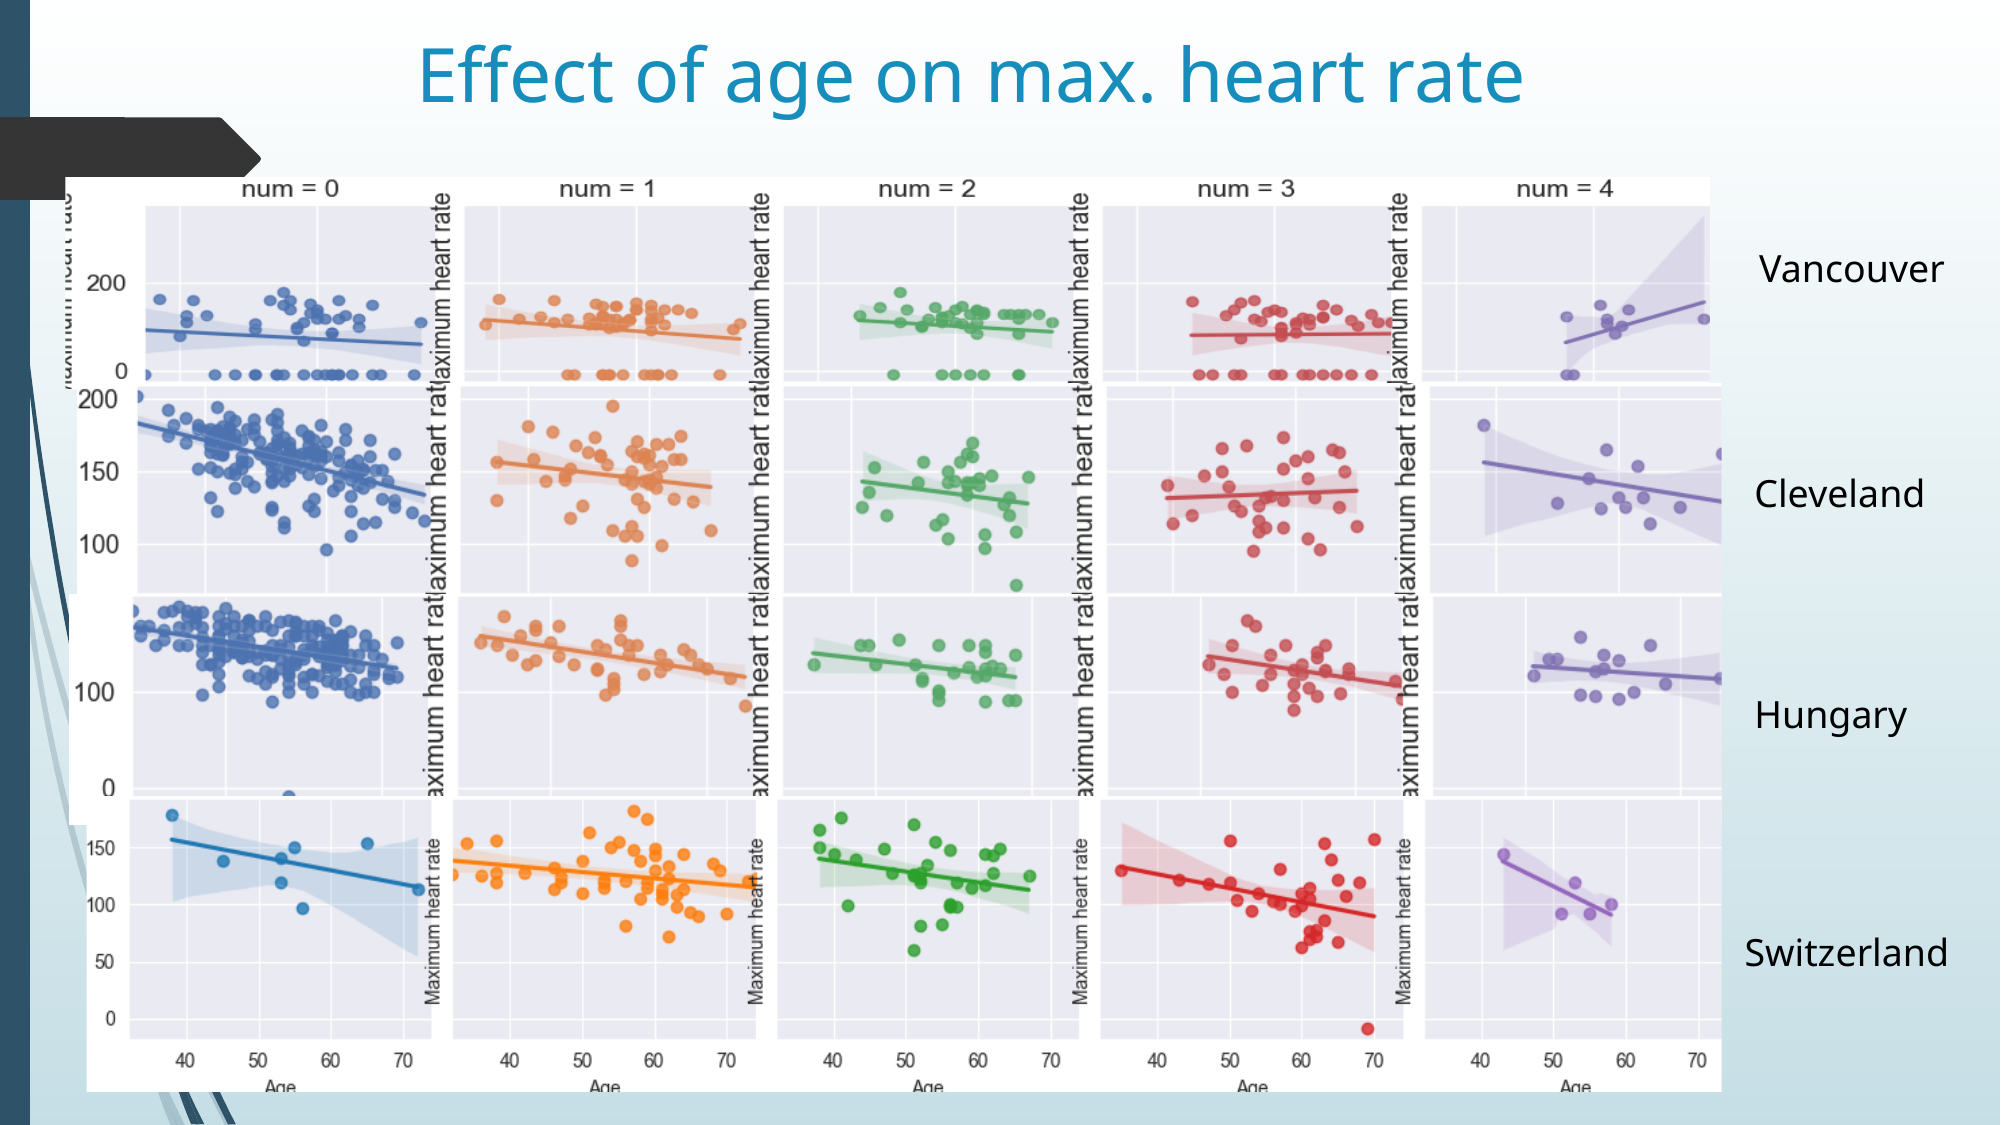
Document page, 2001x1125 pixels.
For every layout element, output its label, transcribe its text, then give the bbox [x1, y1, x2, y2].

picture [65, 177, 1722, 1092]
text_box Vancouver [1744, 237, 2000, 298]
title Effect of age on max. heart rate [118, 20, 1844, 113]
text_box Hungary [1739, 683, 1964, 744]
text_box Switzerland [1729, 921, 1969, 982]
text_box Cleveland [1739, 462, 1964, 524]
